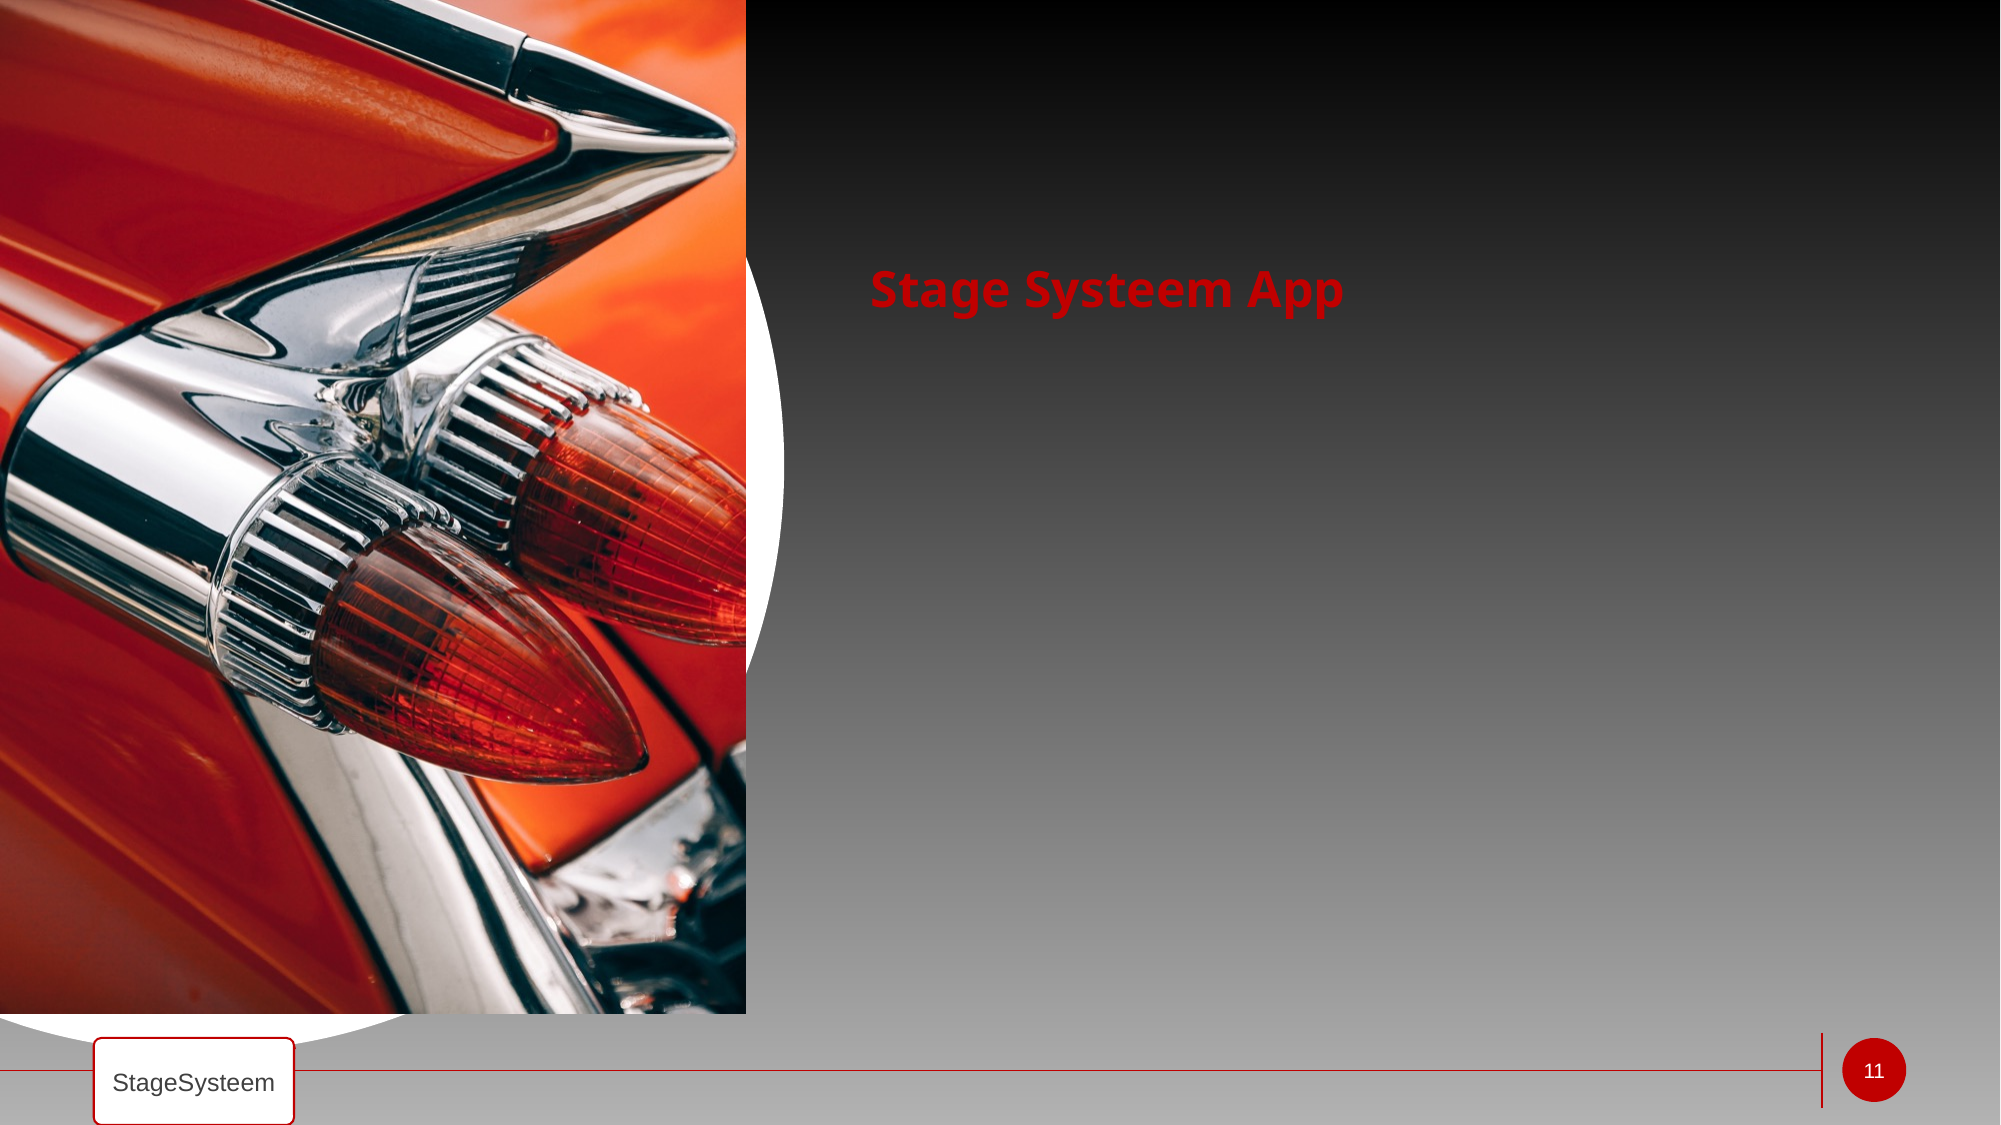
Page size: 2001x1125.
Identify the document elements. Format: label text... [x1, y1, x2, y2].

text_box 11 [1842, 1038, 1907, 1103]
picture [0, 0, 746, 1014]
title Stage Systeem App [855, 82, 1907, 326]
text_box StageSysteem [93, 1037, 295, 1125]
